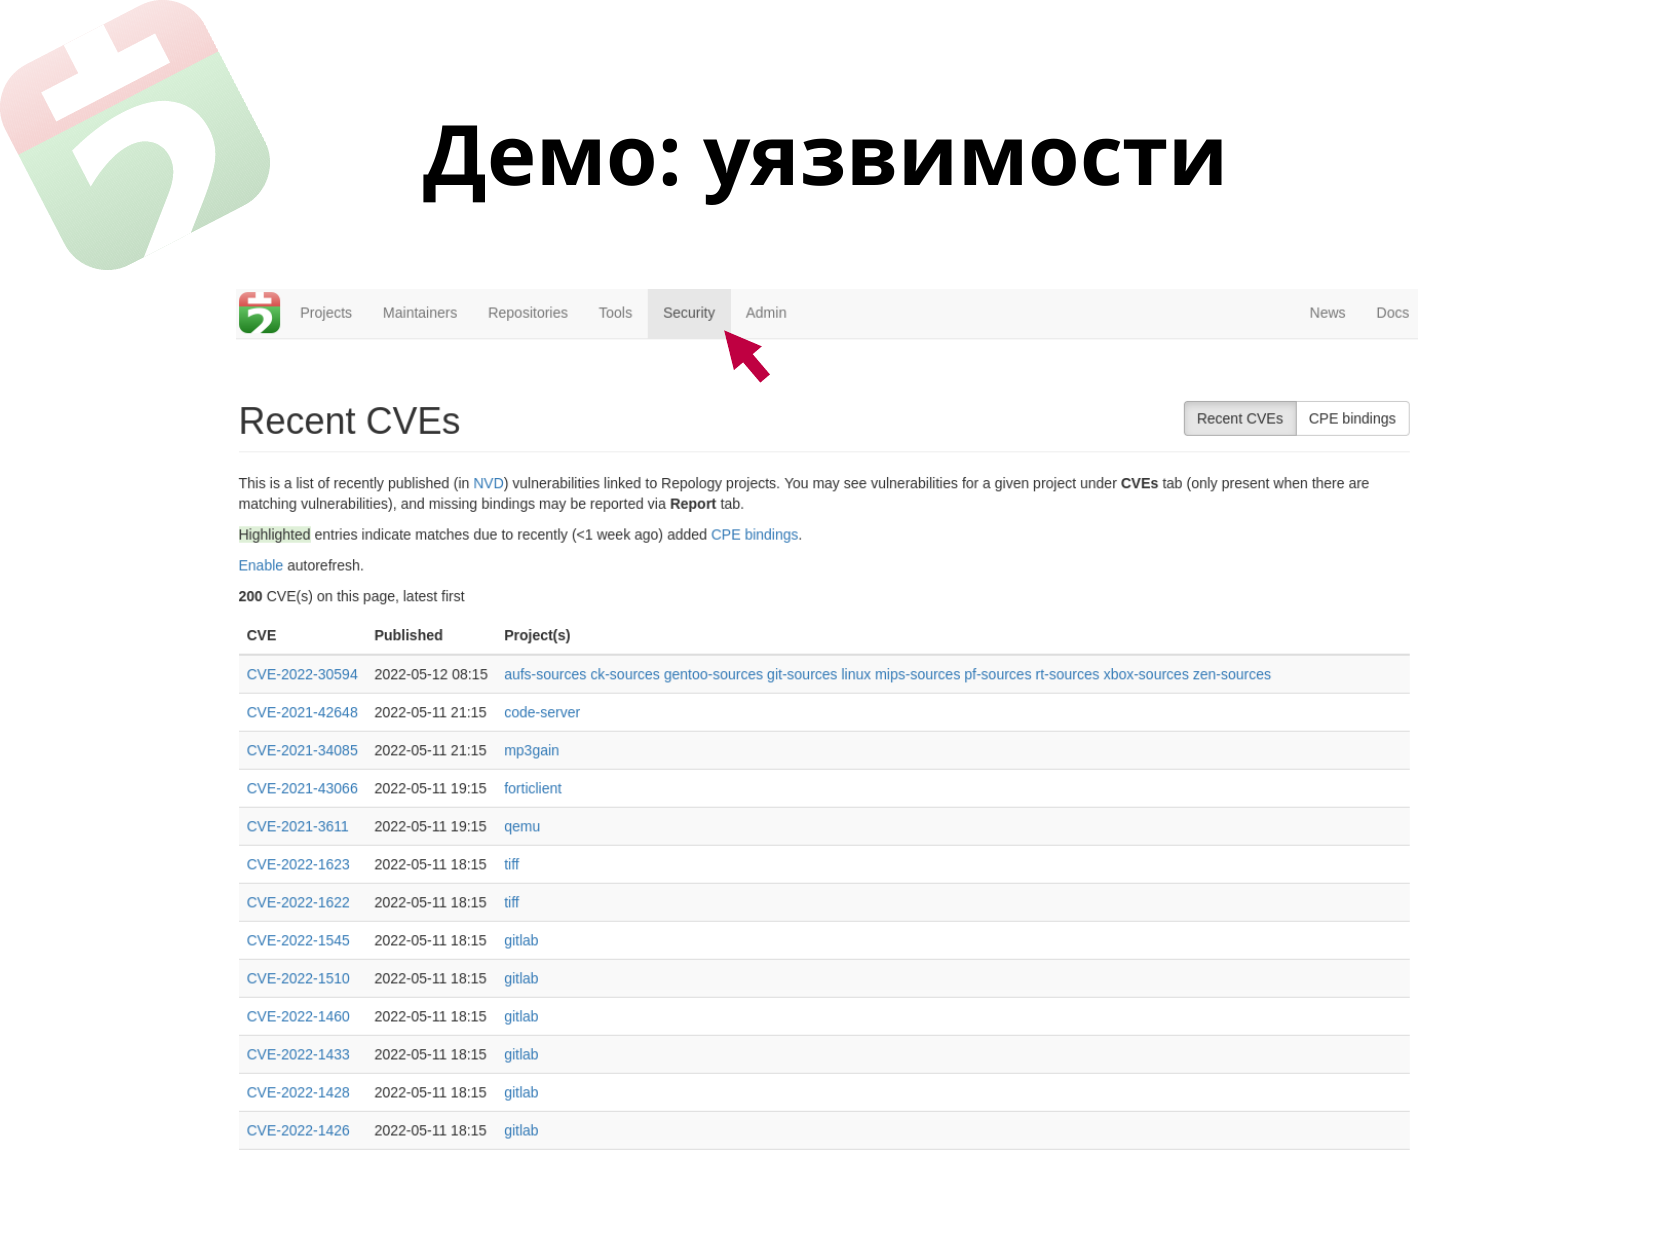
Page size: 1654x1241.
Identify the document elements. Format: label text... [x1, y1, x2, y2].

picture [236, 289, 1418, 1155]
title Демо: уязвимости [82, 49, 1571, 257]
